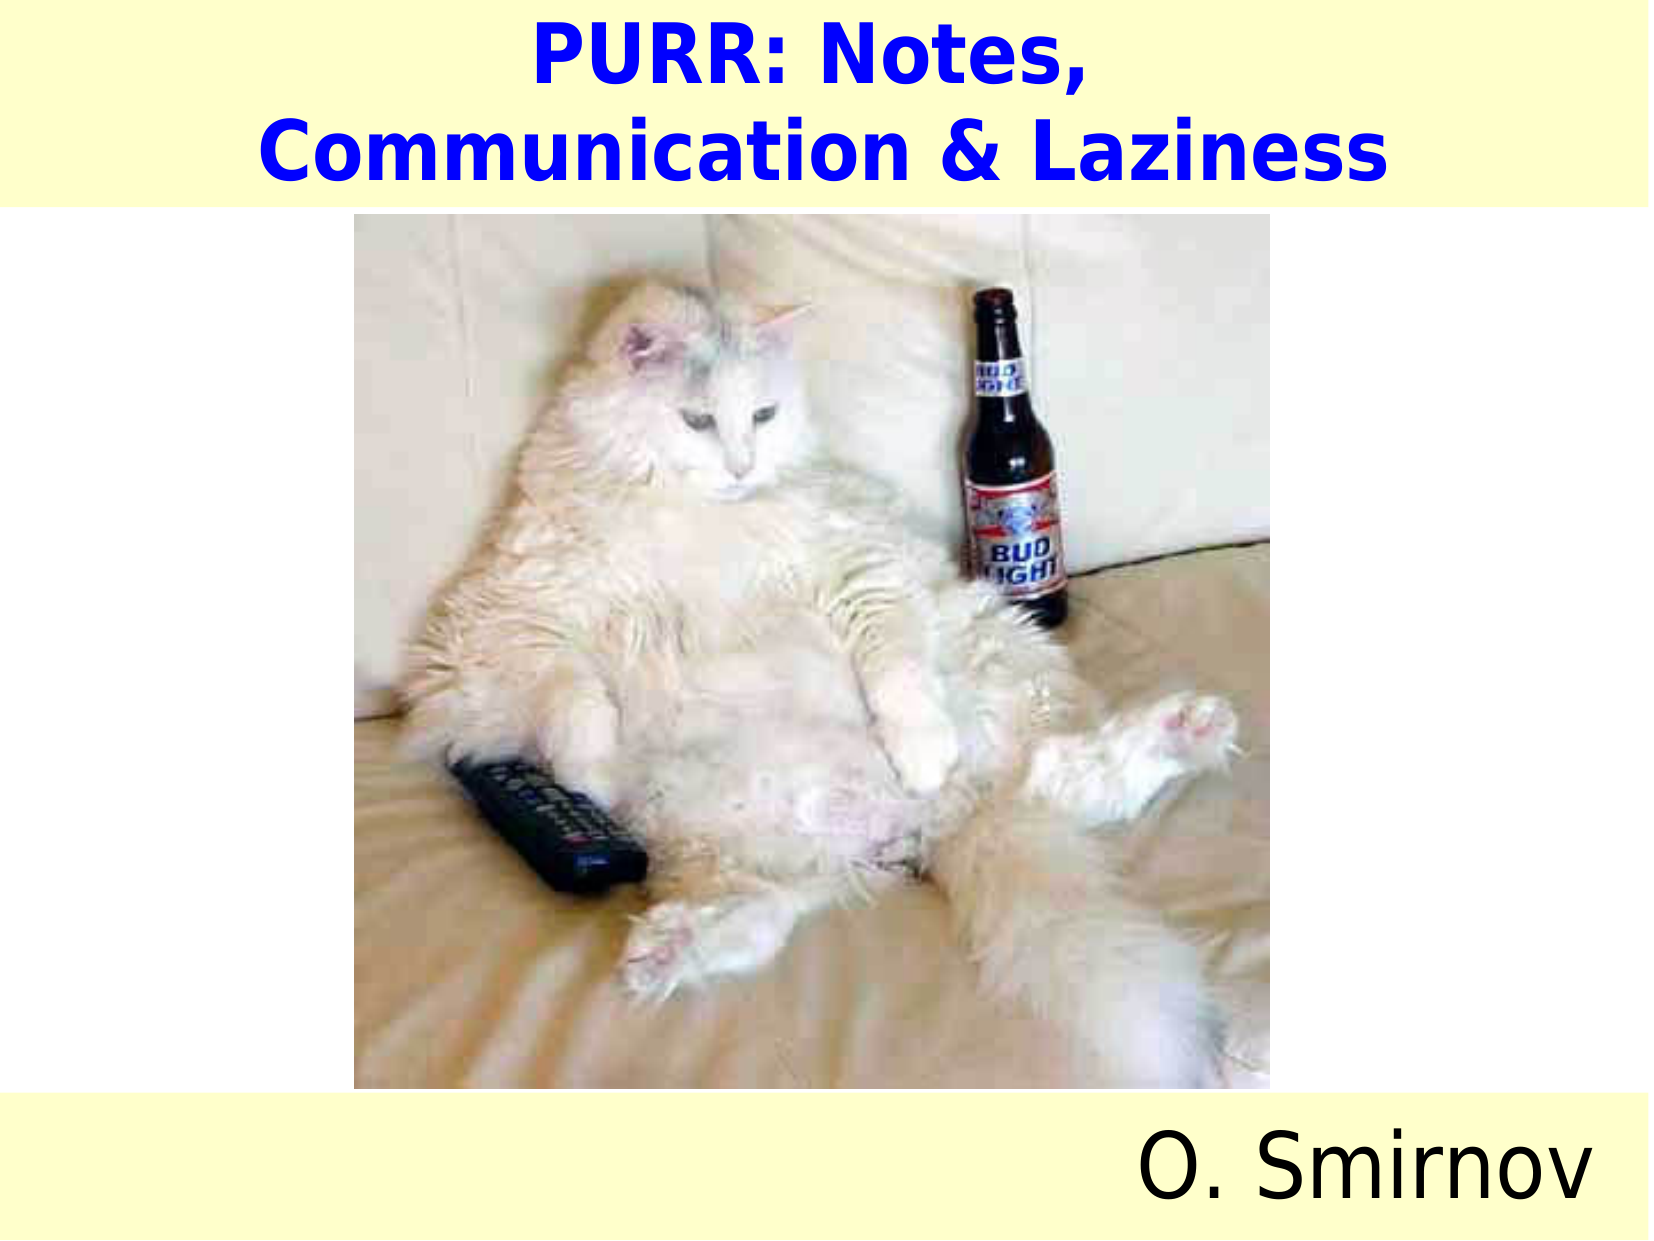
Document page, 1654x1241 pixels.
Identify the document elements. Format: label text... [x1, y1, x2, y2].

picture [354, 214, 1270, 1089]
title PURR: Notes, Communication & Laziness [0, 0, 1649, 208]
title O. Smirnov [0, 1092, 1649, 1241]
